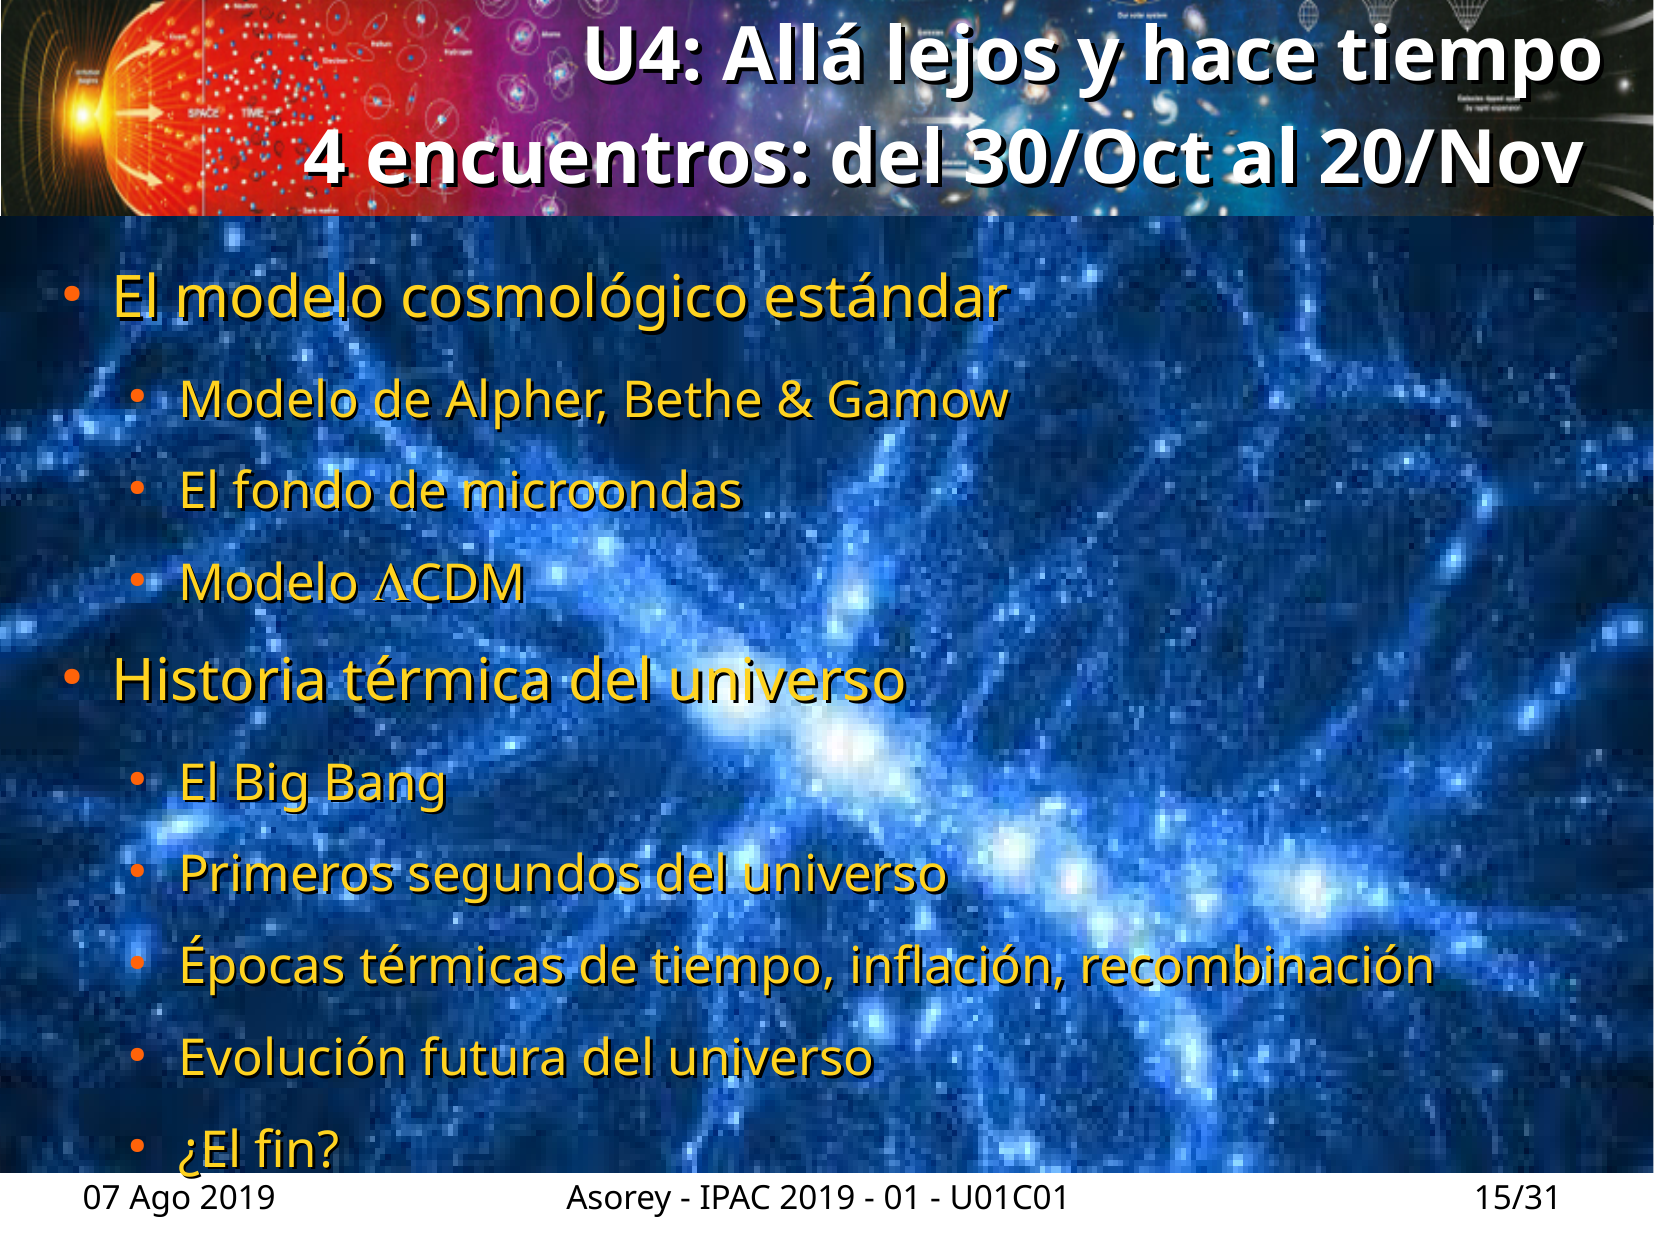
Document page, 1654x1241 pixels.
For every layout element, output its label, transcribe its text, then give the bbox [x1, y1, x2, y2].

list El modelo cosmológico estándar Modelo de Alpher, Bethe & Gamow El fondo de microondas Modelo LCDM Historia térmica del universo El Big Bang Primeros segundos del universo Épocas térmicas de tiempo, inflación, recombinación Evolución futura del universo ¿El fin? [45, 255, 1606, 1186]
title U4: Allá lejos y hace tiempo 4 encuentros: del 30/Oct al 20/Nov [45, 11, 1606, 195]
picture [0, 0, 1654, 1173]
